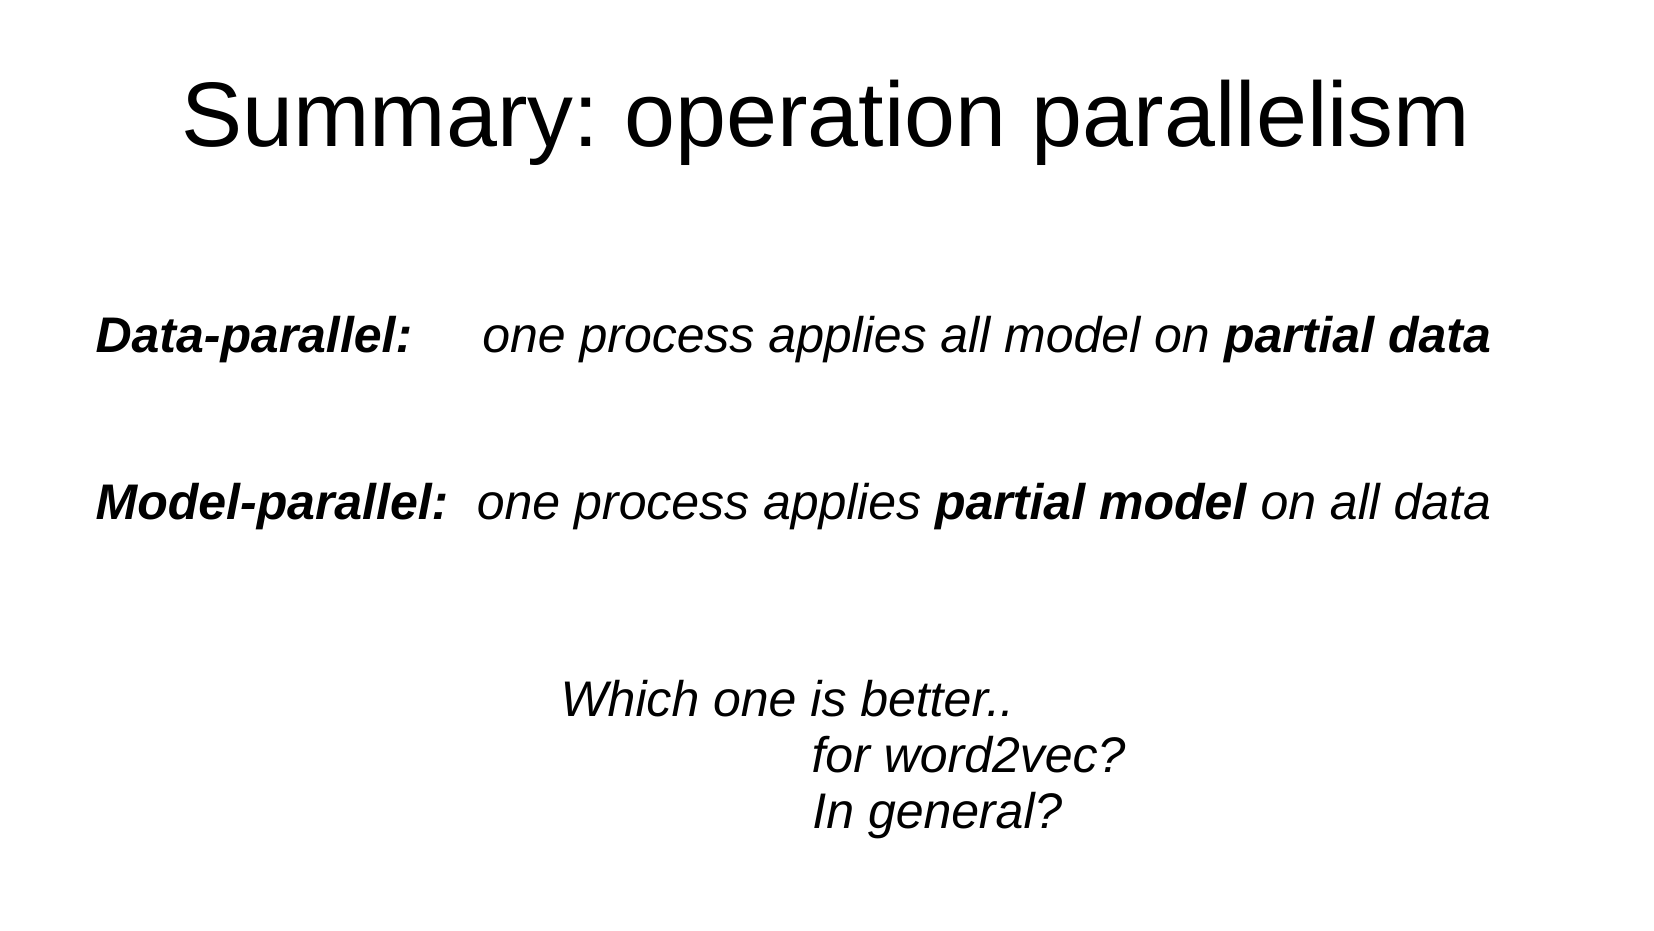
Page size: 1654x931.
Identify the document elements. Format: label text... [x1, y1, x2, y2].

title Summary: operation parallelism [82, 37, 1571, 193]
text_box Which one is better.. for word2vec? In general? [545, 664, 1276, 847]
text_box Data-parallel: one process applies all model on partial data Model-parallel: one process applies partial model on all data [80, 299, 1574, 538]
